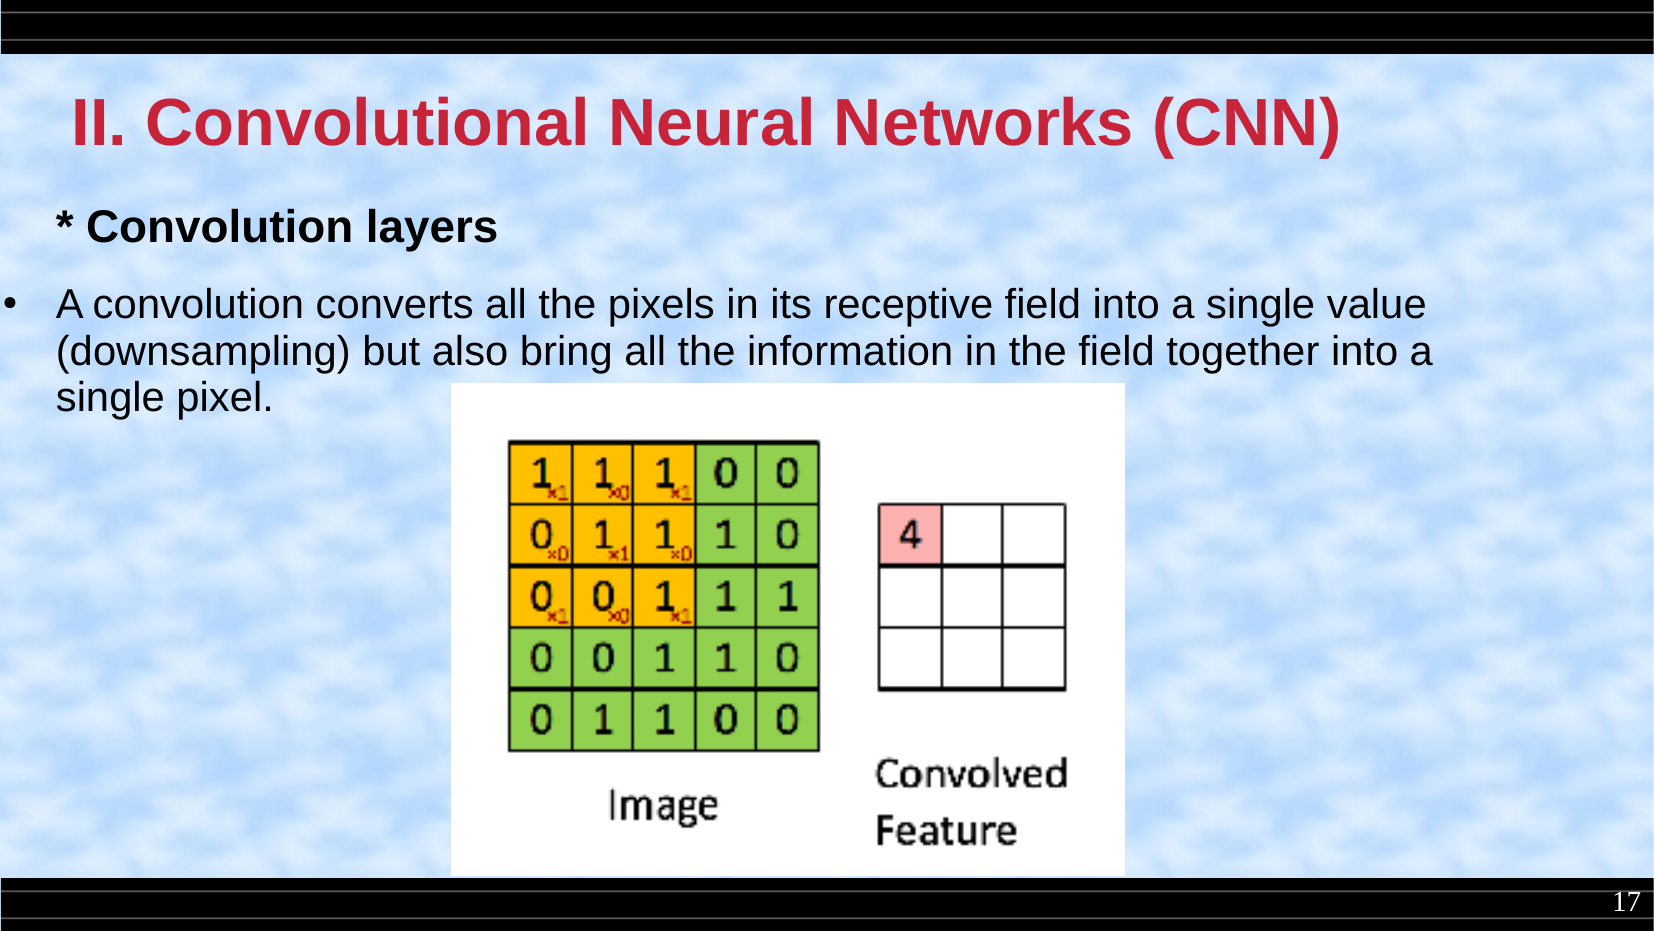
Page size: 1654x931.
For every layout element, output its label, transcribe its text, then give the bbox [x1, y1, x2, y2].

title II. Convolutional Neural Networks (CNN) [71, 44, 1560, 201]
list * Convolution layers A convolution converts all the pixels in its receptive field into a single value (downsampling) but also bring all the information in the field together into a single pixel. [0, 119, 1474, 606]
picture [0, 0, 1654, 931]
